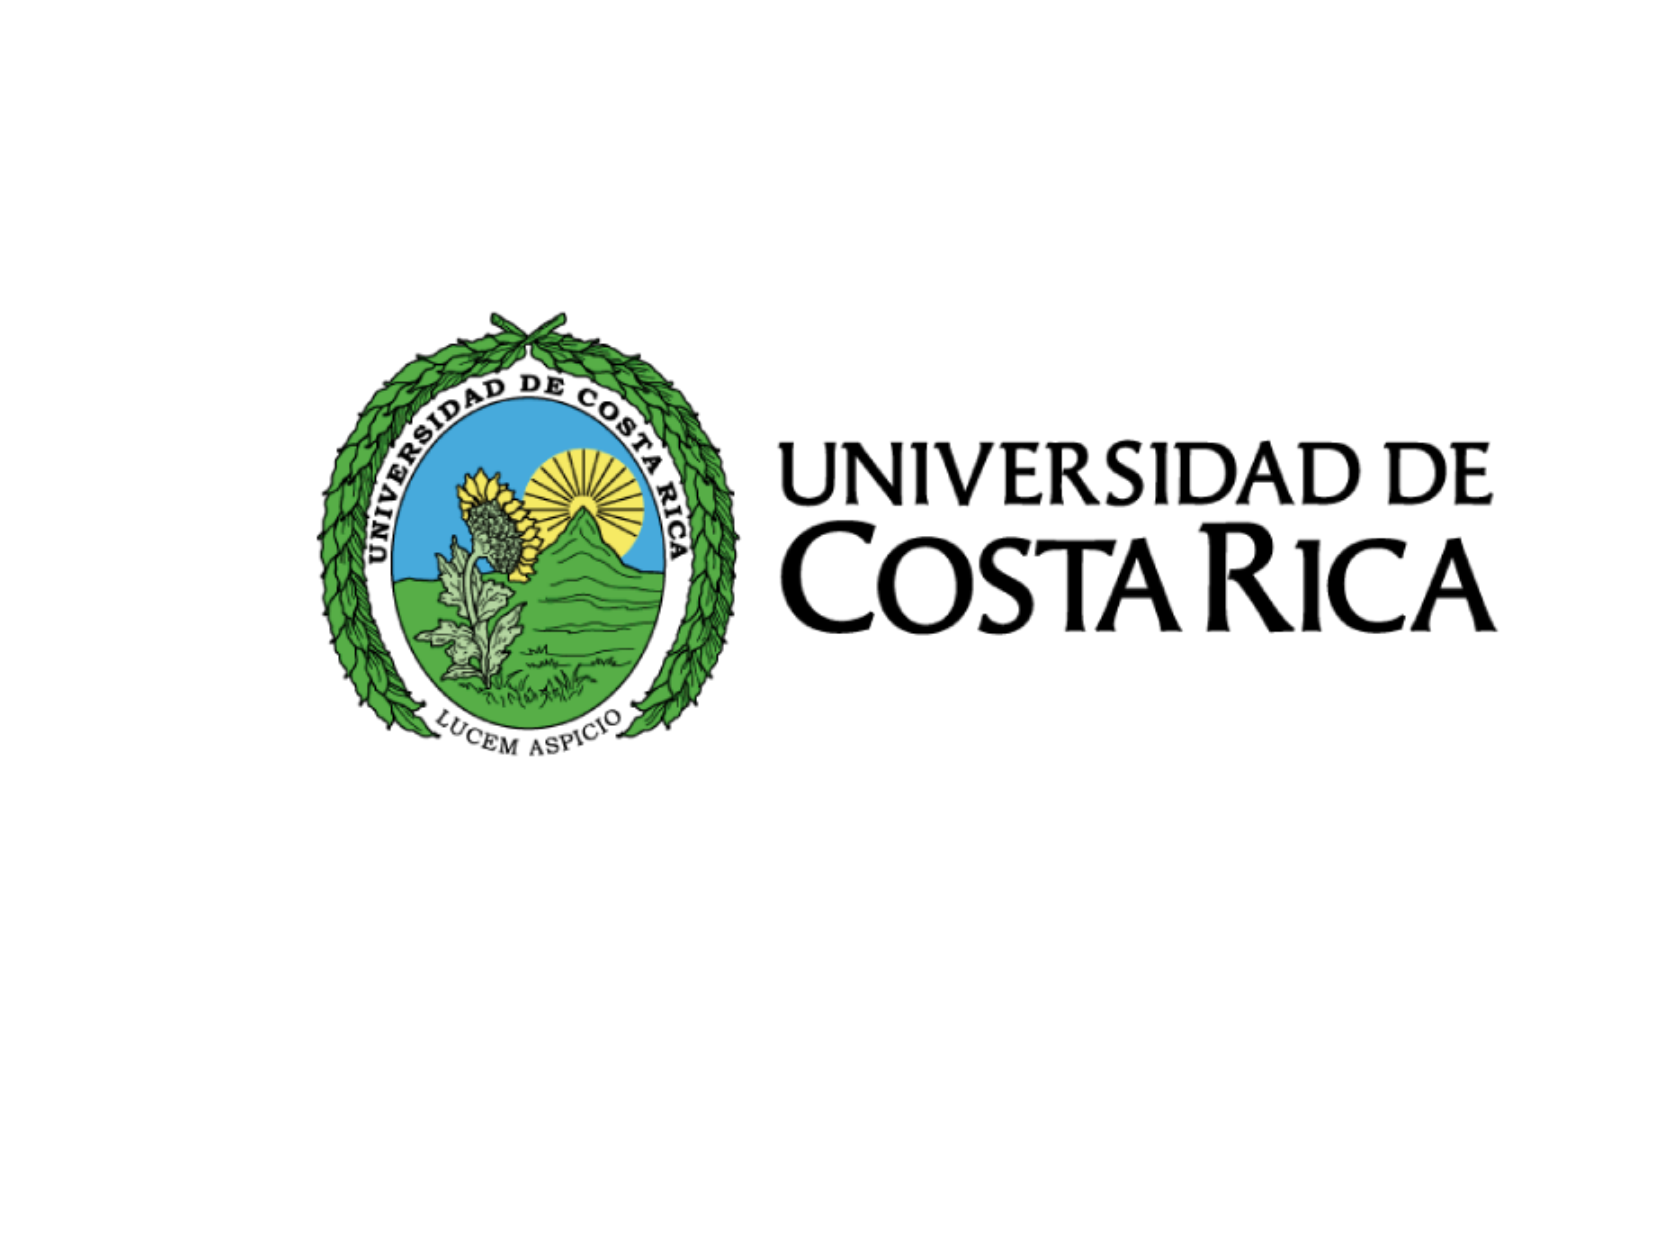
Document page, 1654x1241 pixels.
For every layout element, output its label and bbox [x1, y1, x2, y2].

picture [195, 0, 1620, 1086]
